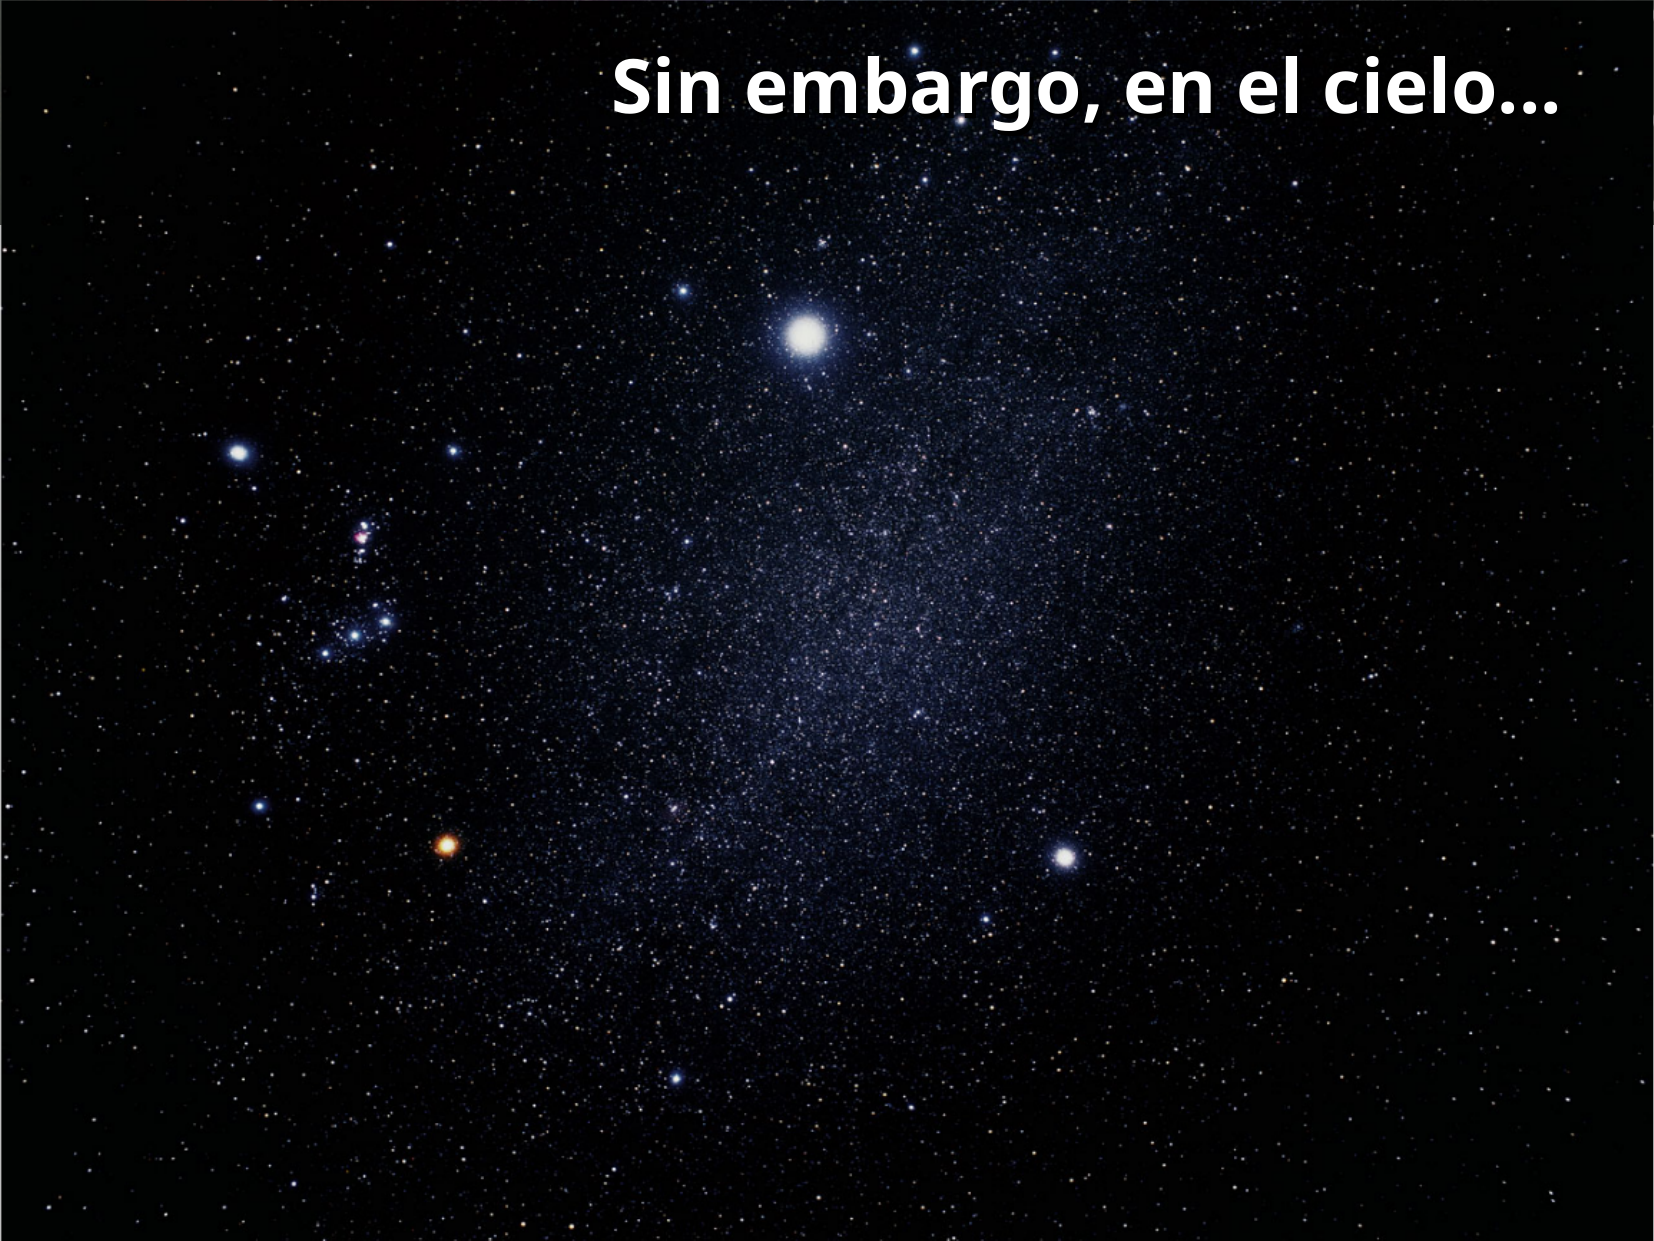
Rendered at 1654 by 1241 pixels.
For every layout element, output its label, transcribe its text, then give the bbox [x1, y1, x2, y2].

picture [0, 0, 1654, 1241]
title Sin embargo, en el cielo... [75, 19, 1564, 151]
